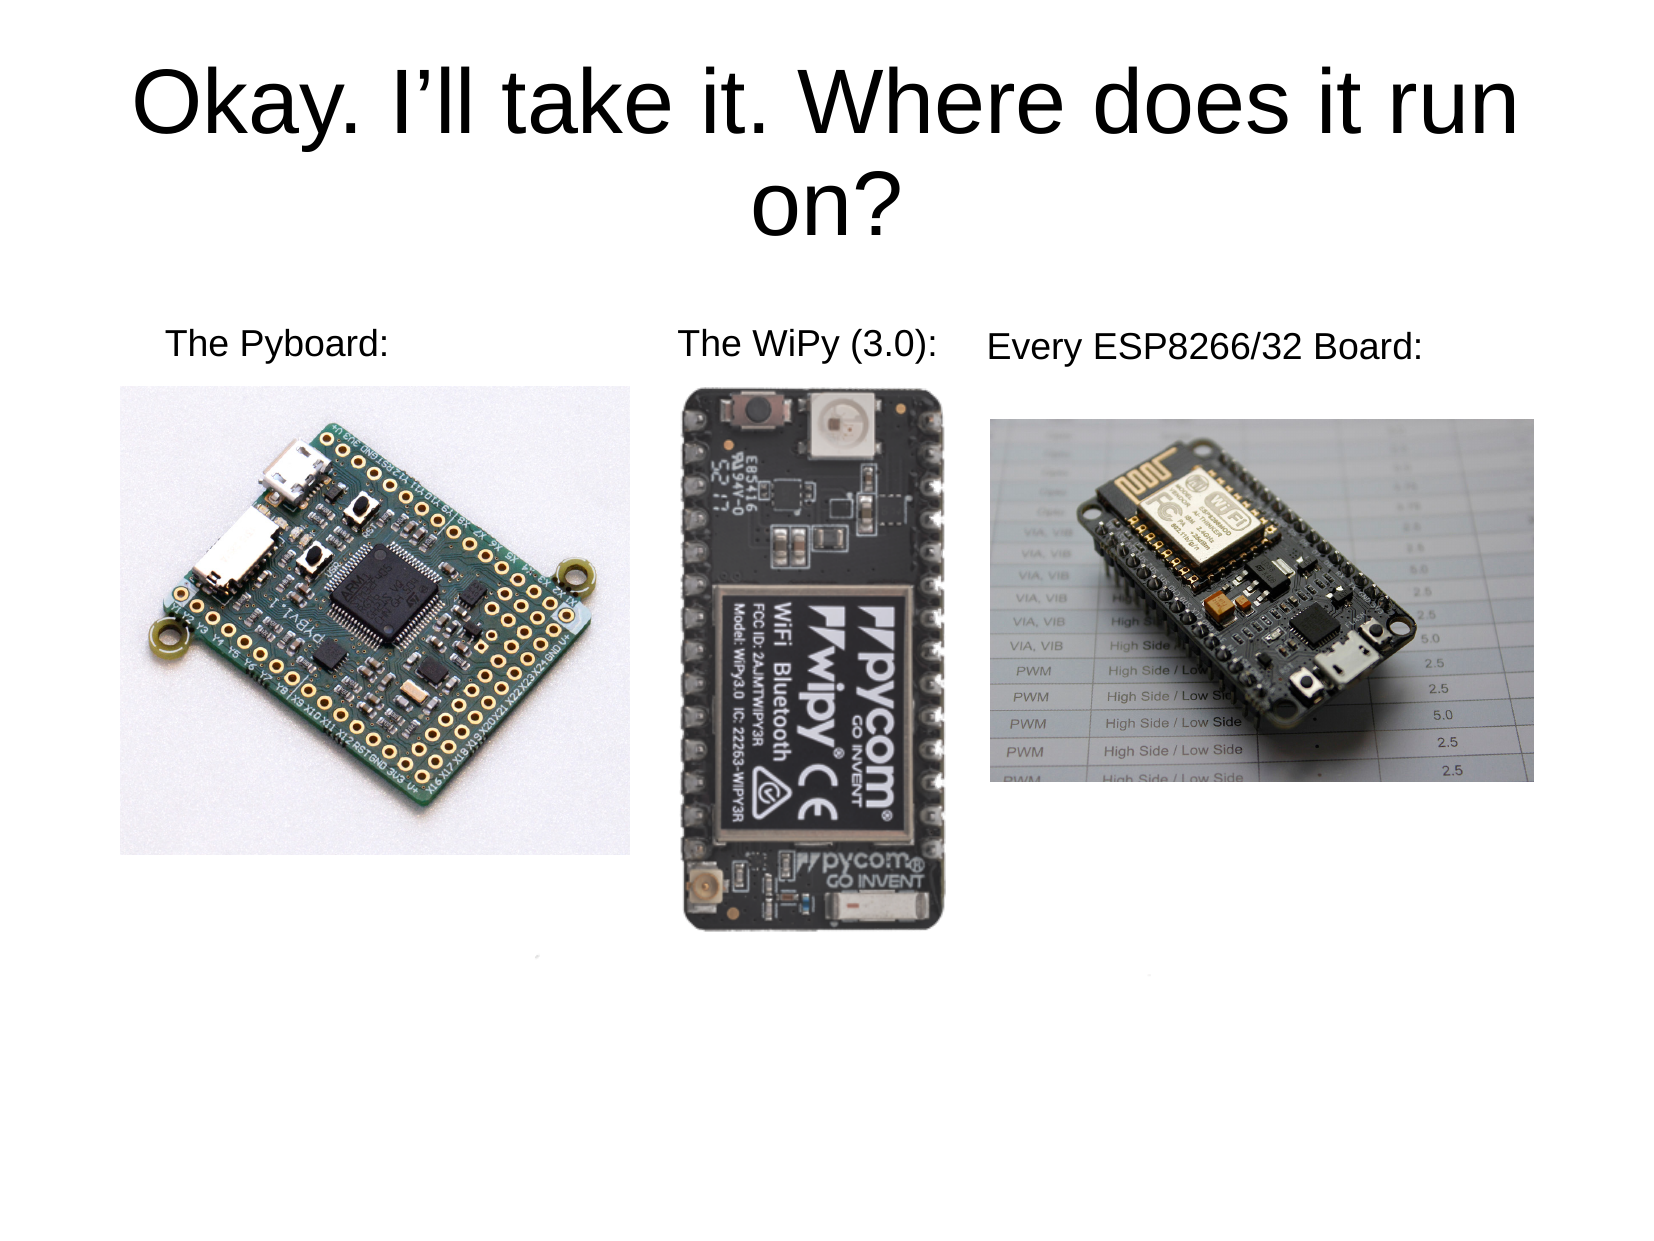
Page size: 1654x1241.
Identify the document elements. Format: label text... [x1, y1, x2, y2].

title Okay. I’ll take it. Where does it run on? [82, 49, 1571, 257]
text_box The Pyboard: [150, 315, 363, 372]
picture [120, 221, 1534, 1113]
text_box The WiPy (3.0): [662, 315, 1083, 372]
text_box Every ESP8266/32 Board: [971, 318, 1501, 376]
